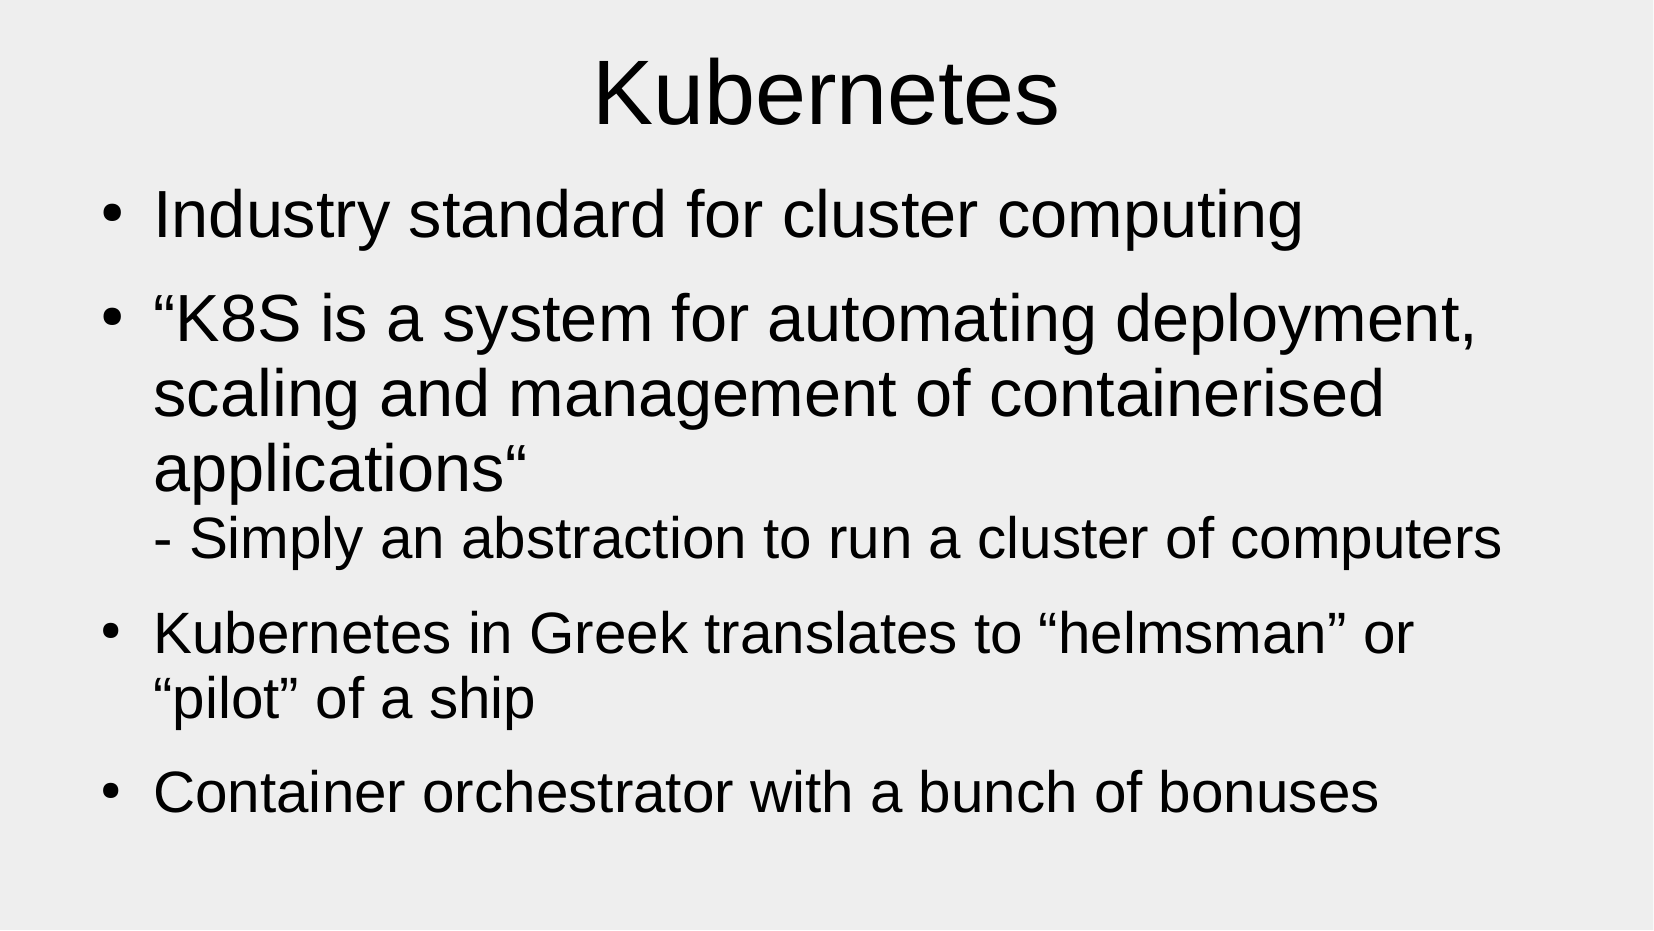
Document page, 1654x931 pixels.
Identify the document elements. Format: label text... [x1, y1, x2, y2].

list Industry standard for cluster computing “K8S is a system for automating deployment, scaling and management of containerised applications“ - Simply an abstraction to run a cluster of computers Kubernetes in Greek translates to “helmsman” or “pilot” of a ship Container orchestrator with a bunch of bonuses [82, 177, 1571, 886]
title Kubernetes [82, 37, 1571, 148]
